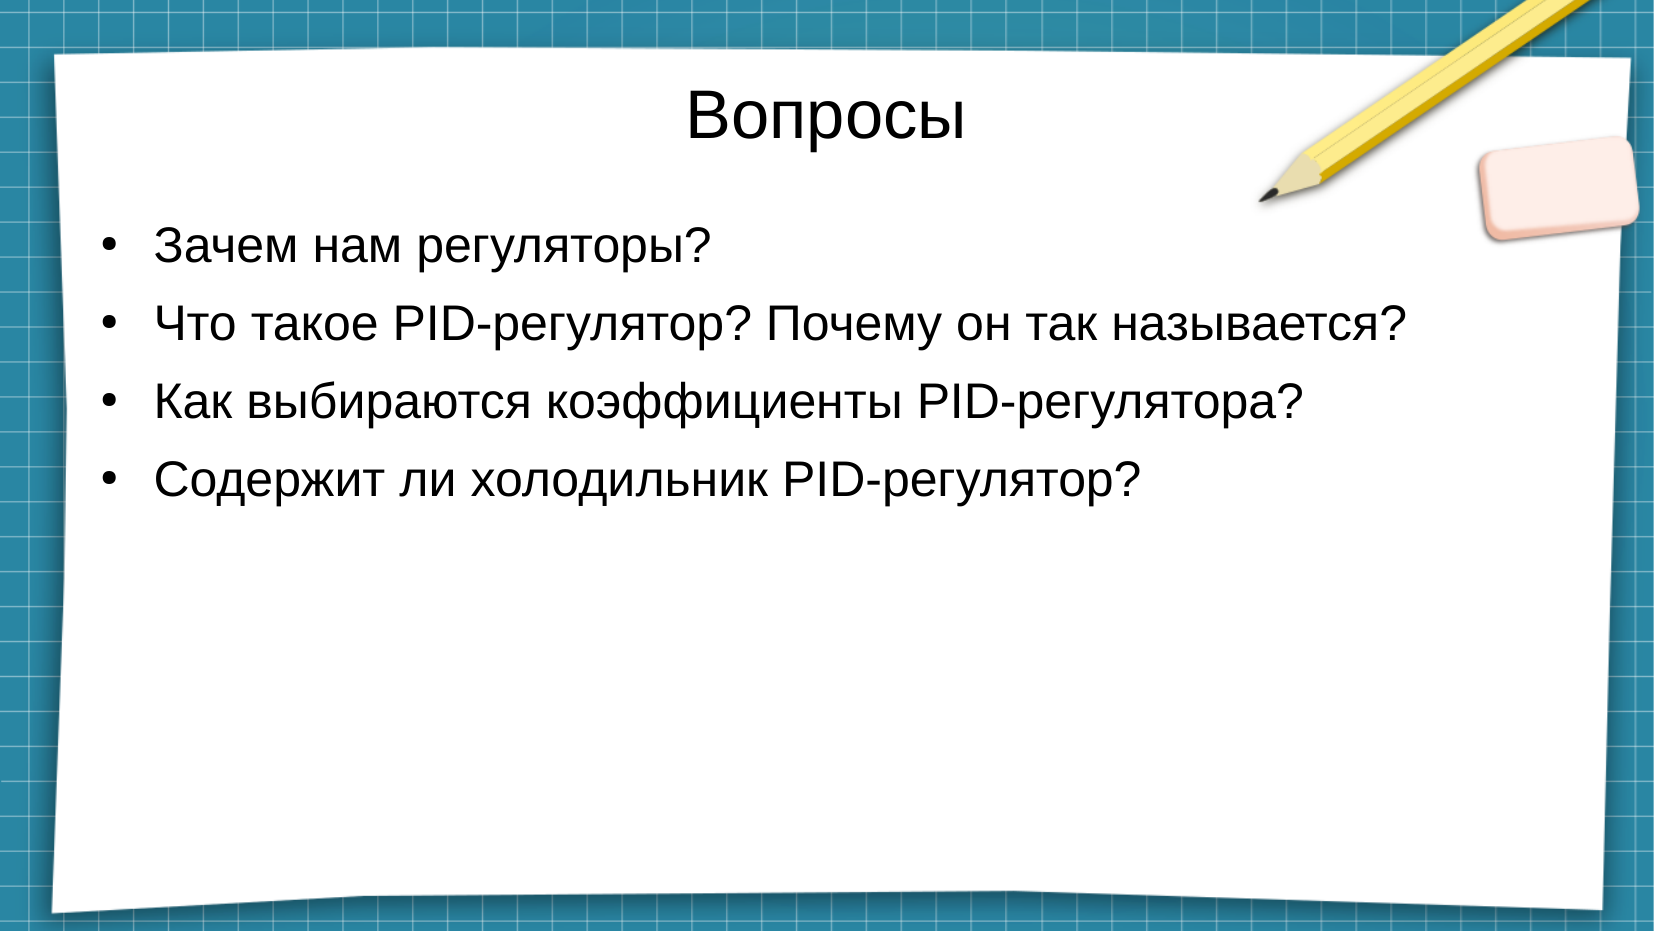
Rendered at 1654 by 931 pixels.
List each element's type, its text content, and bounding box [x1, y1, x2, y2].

title Вопросы [82, 37, 1571, 193]
picture [0, 0, 1654, 931]
list Зачем нам регуляторы? Что такое PID-регулятор? Почему он так называется? Как выбираются коэффициенты PID-регулятора? Содержит ли холодильник PID-регулятор? [82, 217, 1571, 758]
